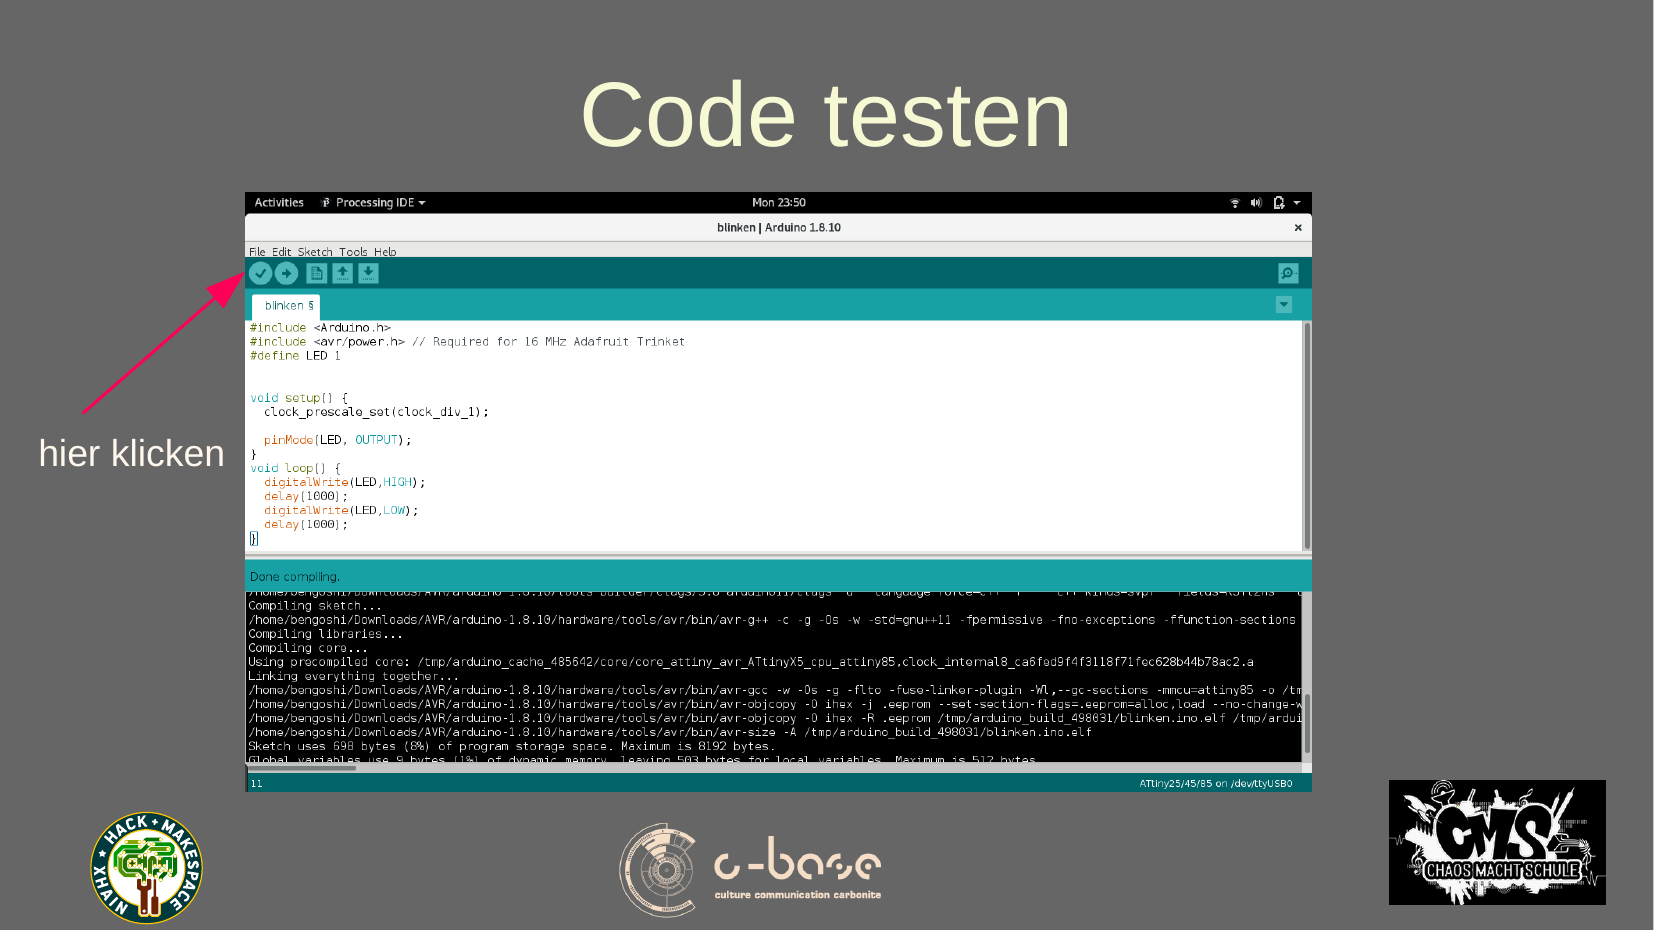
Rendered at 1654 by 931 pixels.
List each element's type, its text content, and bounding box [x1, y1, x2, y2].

title Code testen [82, 37, 1571, 193]
picture [1389, 780, 1606, 905]
text_box hier klicken [23, 425, 241, 483]
picture [245, 192, 1312, 792]
picture [609, 809, 897, 931]
